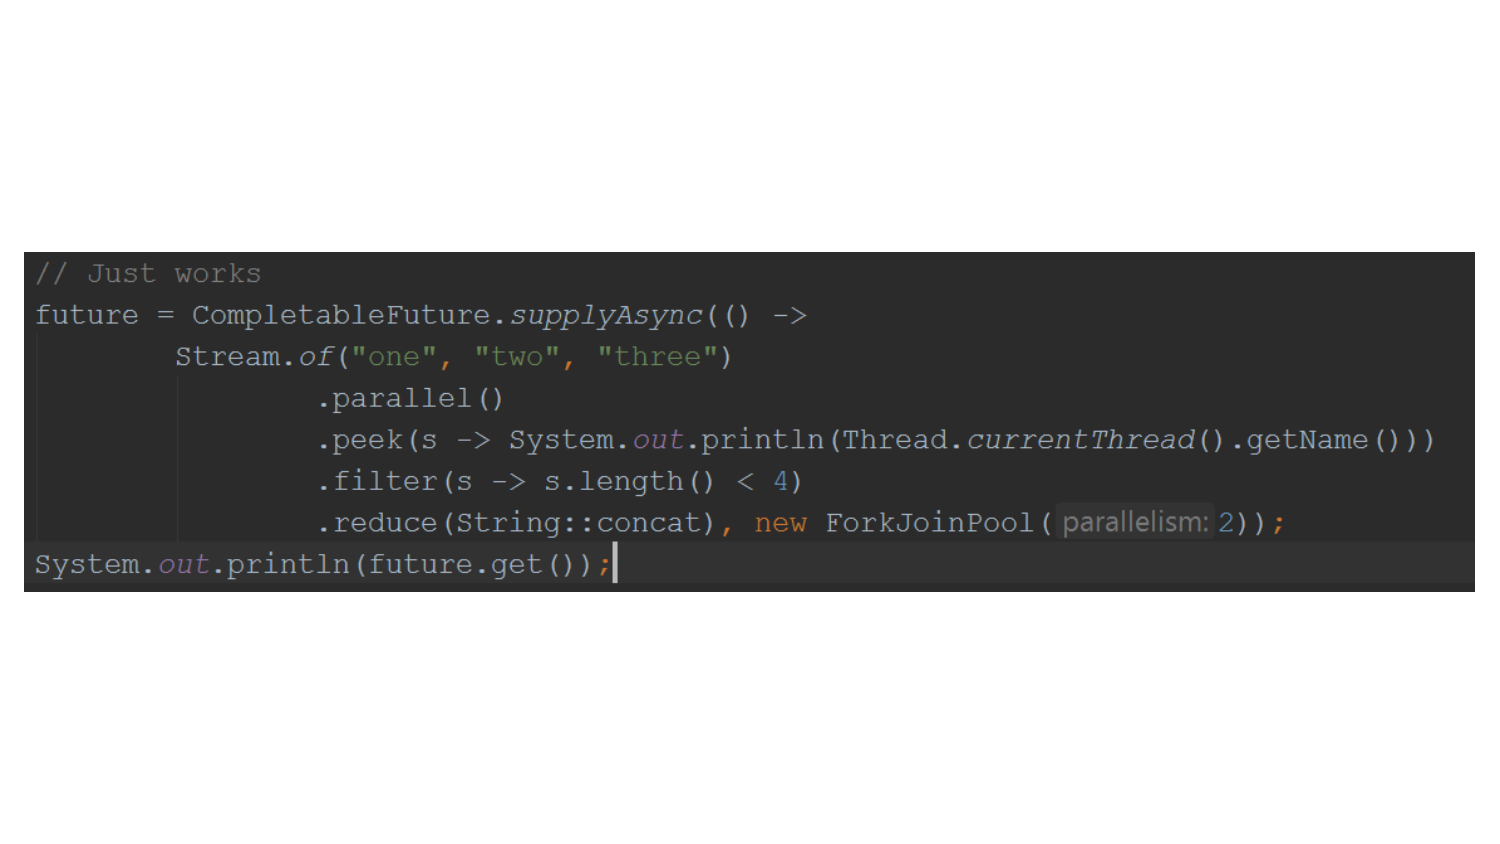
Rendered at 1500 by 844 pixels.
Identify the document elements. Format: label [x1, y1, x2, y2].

picture [24, 252, 1475, 592]
